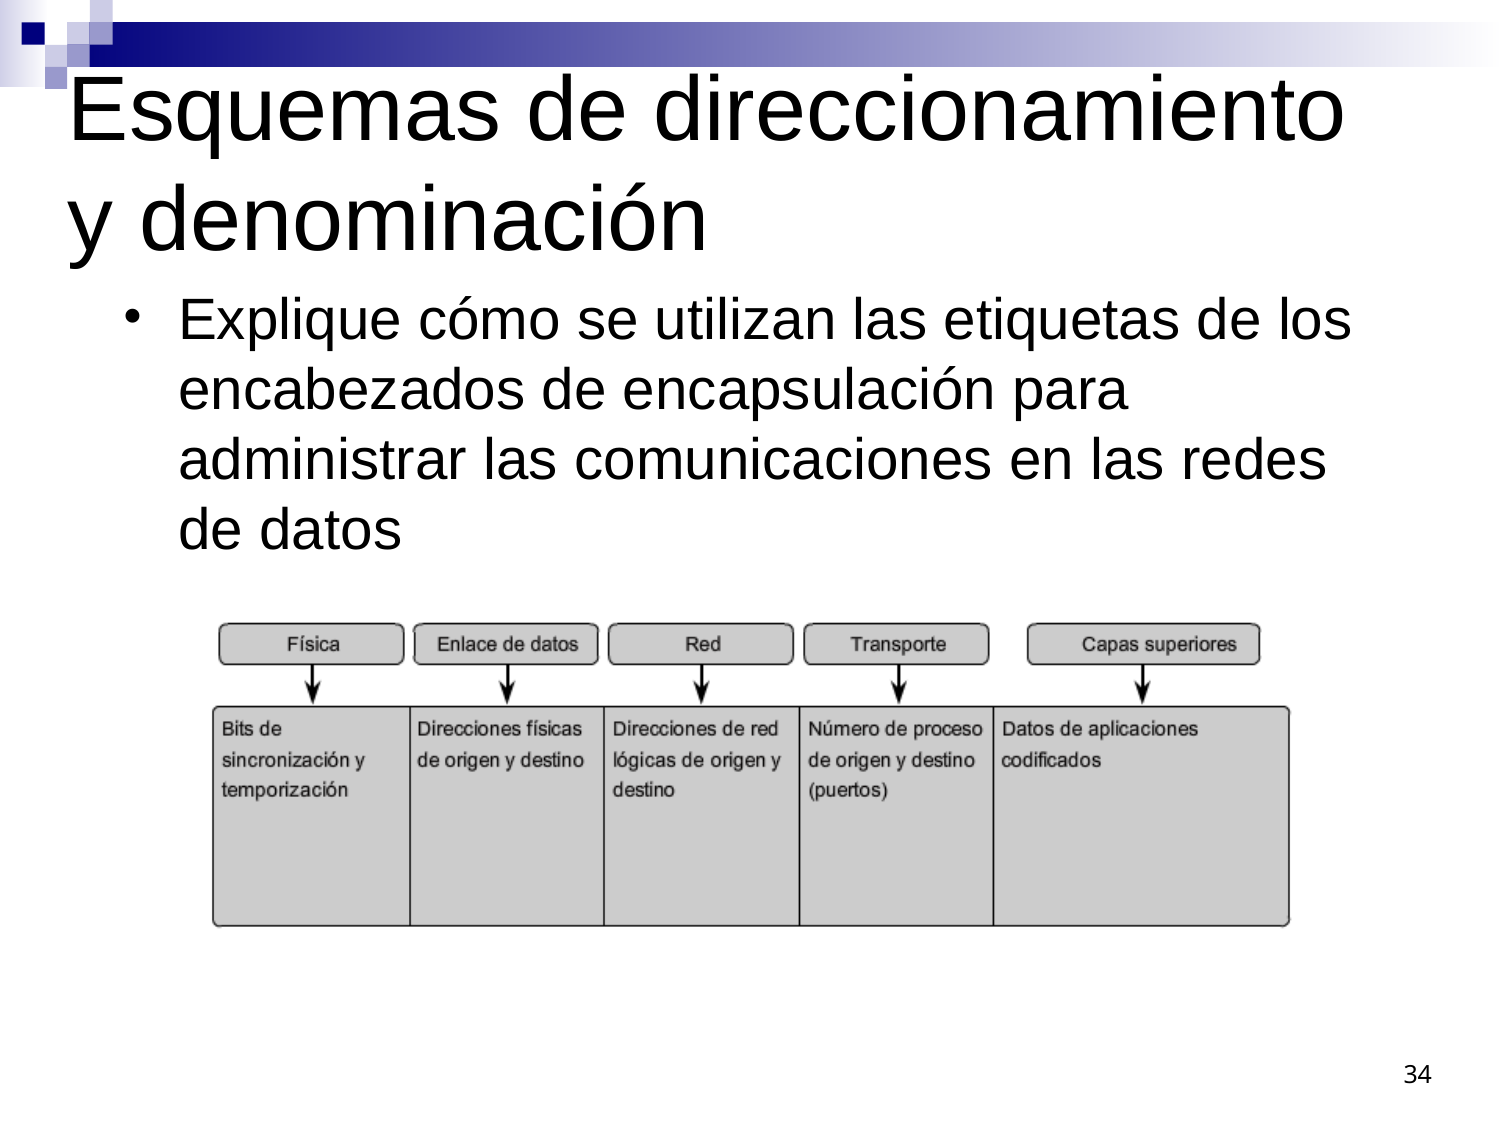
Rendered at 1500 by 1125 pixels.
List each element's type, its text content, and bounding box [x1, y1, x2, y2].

text_box Explique cómo se utilizan las etiquetas de los encabezados de encapsulación para administrar las comunicaciones en las redes de datos [107, 273, 1411, 1107]
picture [200, 609, 1301, 941]
text_box Esquemas de direccionamiento y denominación [53, 41, 1444, 277]
text_box <número> [1074, 1025, 1447, 1101]
